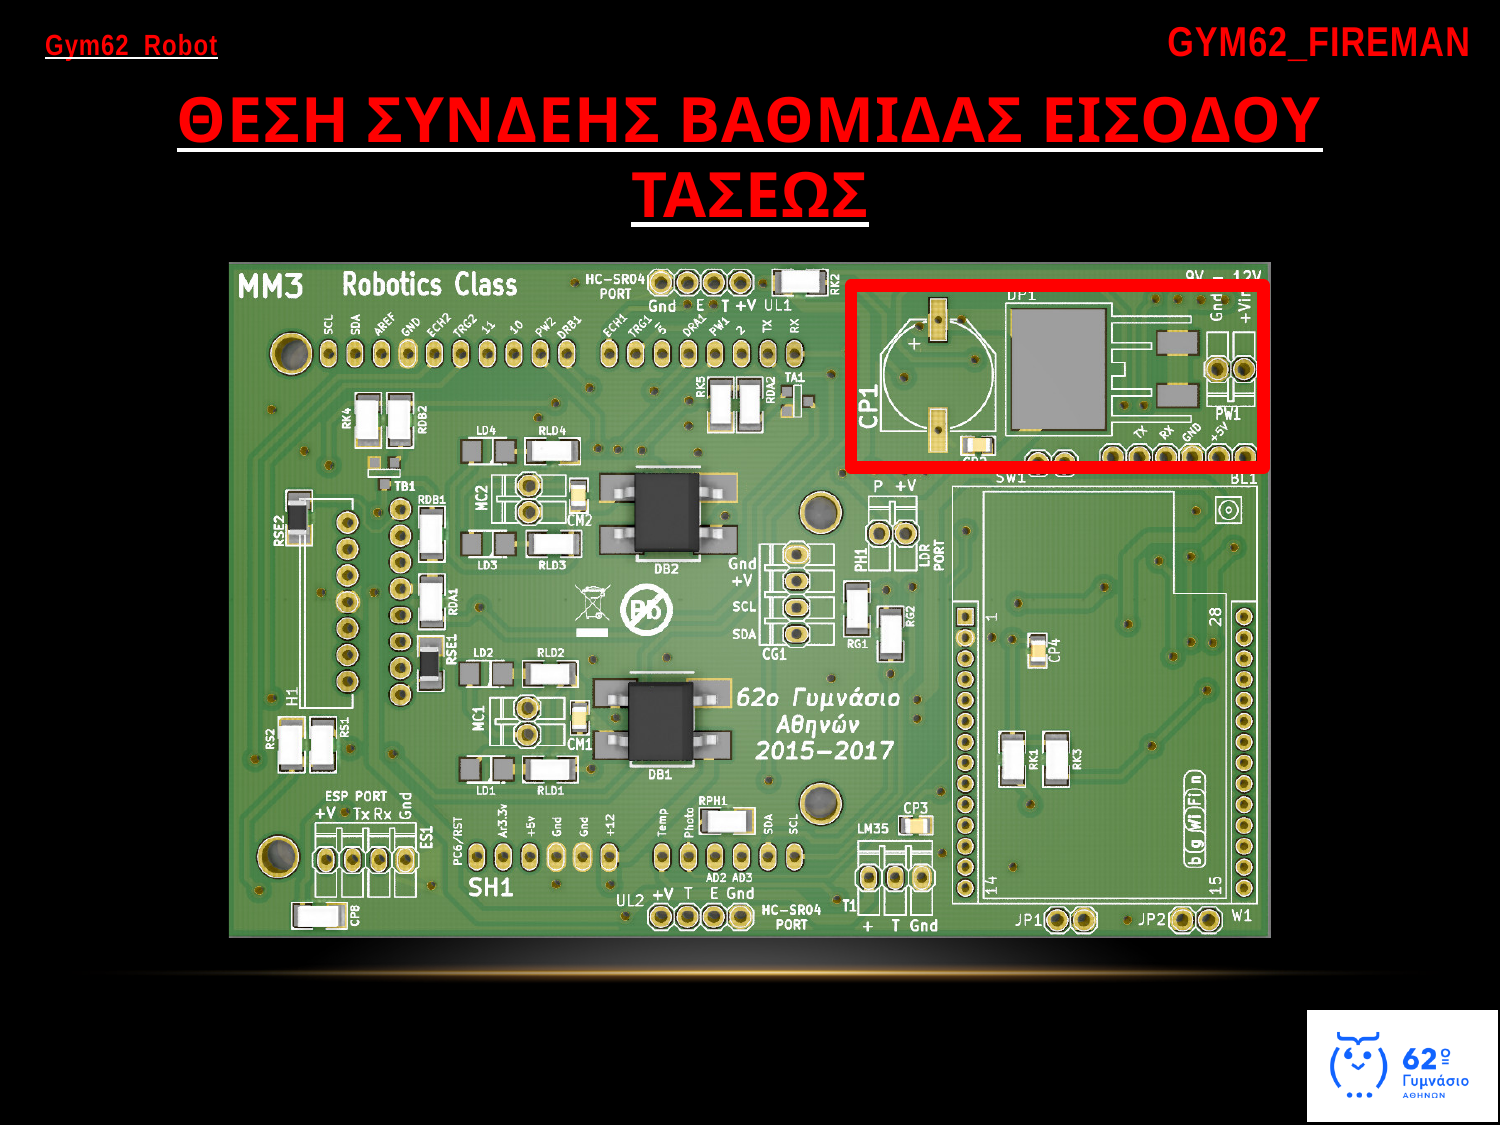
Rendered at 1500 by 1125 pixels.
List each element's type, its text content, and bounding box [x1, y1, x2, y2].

text_box Gym62_Robot [24, 6, 238, 69]
text_box Θεση συνδεης Βαθμιδασ εισοδου τασεωσ [99, 49, 1400, 238]
picture [0, 0, 1500, 1125]
text_box Gym62_FireMan [1143, 9, 1494, 73]
